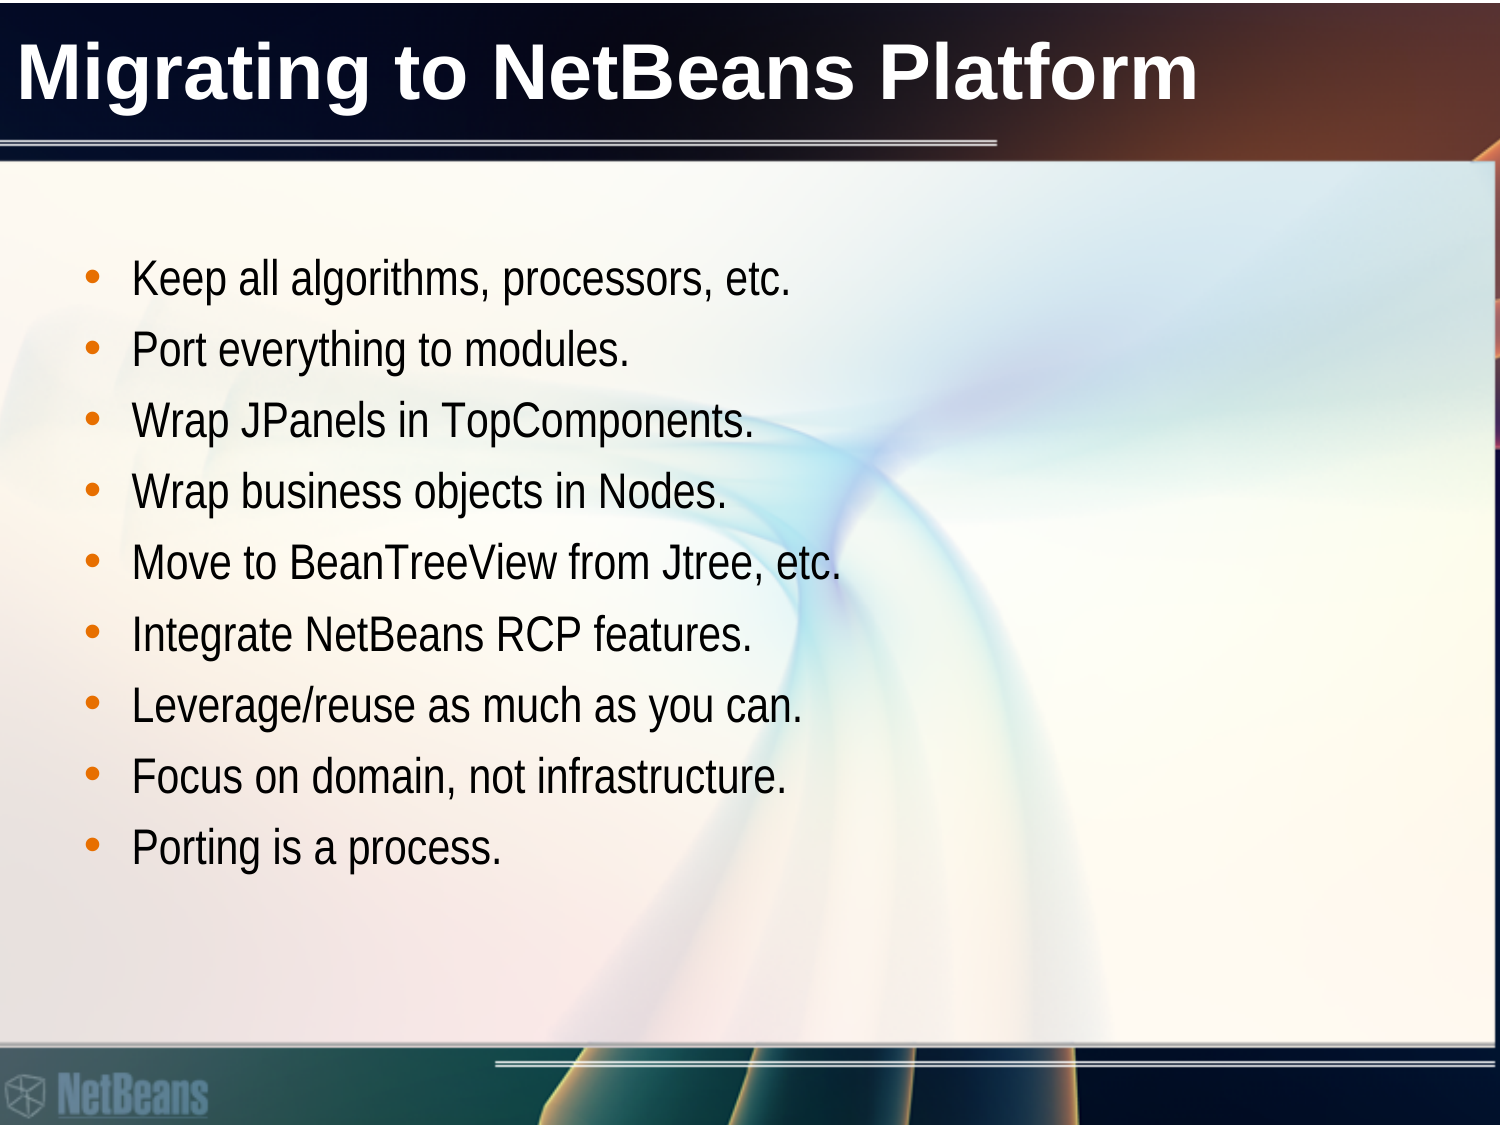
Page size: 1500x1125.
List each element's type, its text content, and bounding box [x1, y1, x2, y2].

picture [0, 3, 1500, 1125]
list Keep all algorithms, processors, etc. Port everything to modules. Wrap JPanels in TopComponents. Wrap business objects in Nodes. Move to BeanTreeView from Jtree, etc. Integrate NetBeans RCP features. Leverage/reuse as much as you can. Focus on domain, not infrastructure. Porting is a process. [64, 260, 1401, 1020]
title Migrating to NetBeans Platform [16, 40, 1378, 145]
